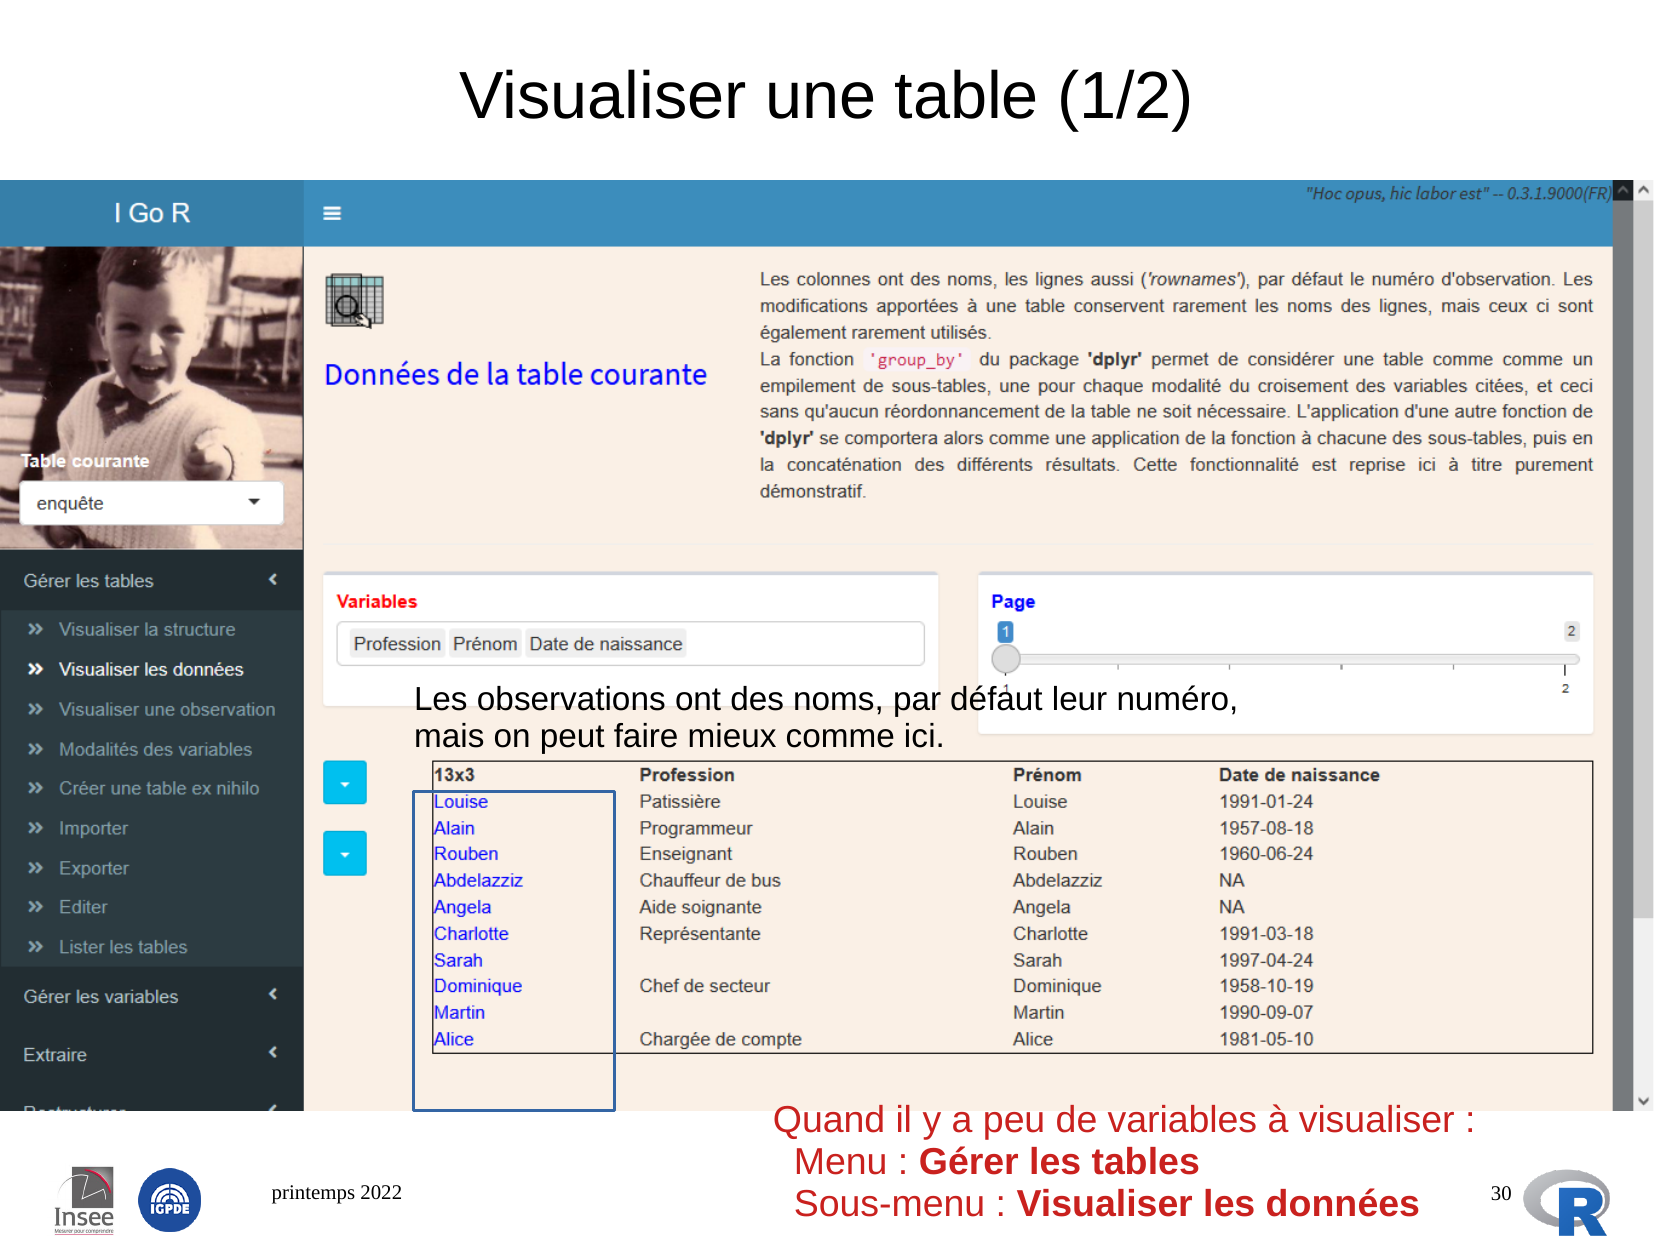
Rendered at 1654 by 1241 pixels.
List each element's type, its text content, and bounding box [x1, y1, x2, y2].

title Visualiser une table (1/2) [82, 49, 1572, 143]
picture [415, 793, 613, 1109]
text_box Quand il y a peu de variables à visualiser : Menu : Gérer les tables Sous-menu : Visualiser les données [758, 1090, 1491, 1232]
picture [138, 1168, 201, 1232]
picture [47, 1163, 120, 1236]
picture [1523, 1169, 1610, 1236]
picture [0, 180, 1654, 1111]
text_box Les observations ont des noms, par défaut leur numéro, mais on peut faire mieux comme ici. [399, 673, 1264, 776]
